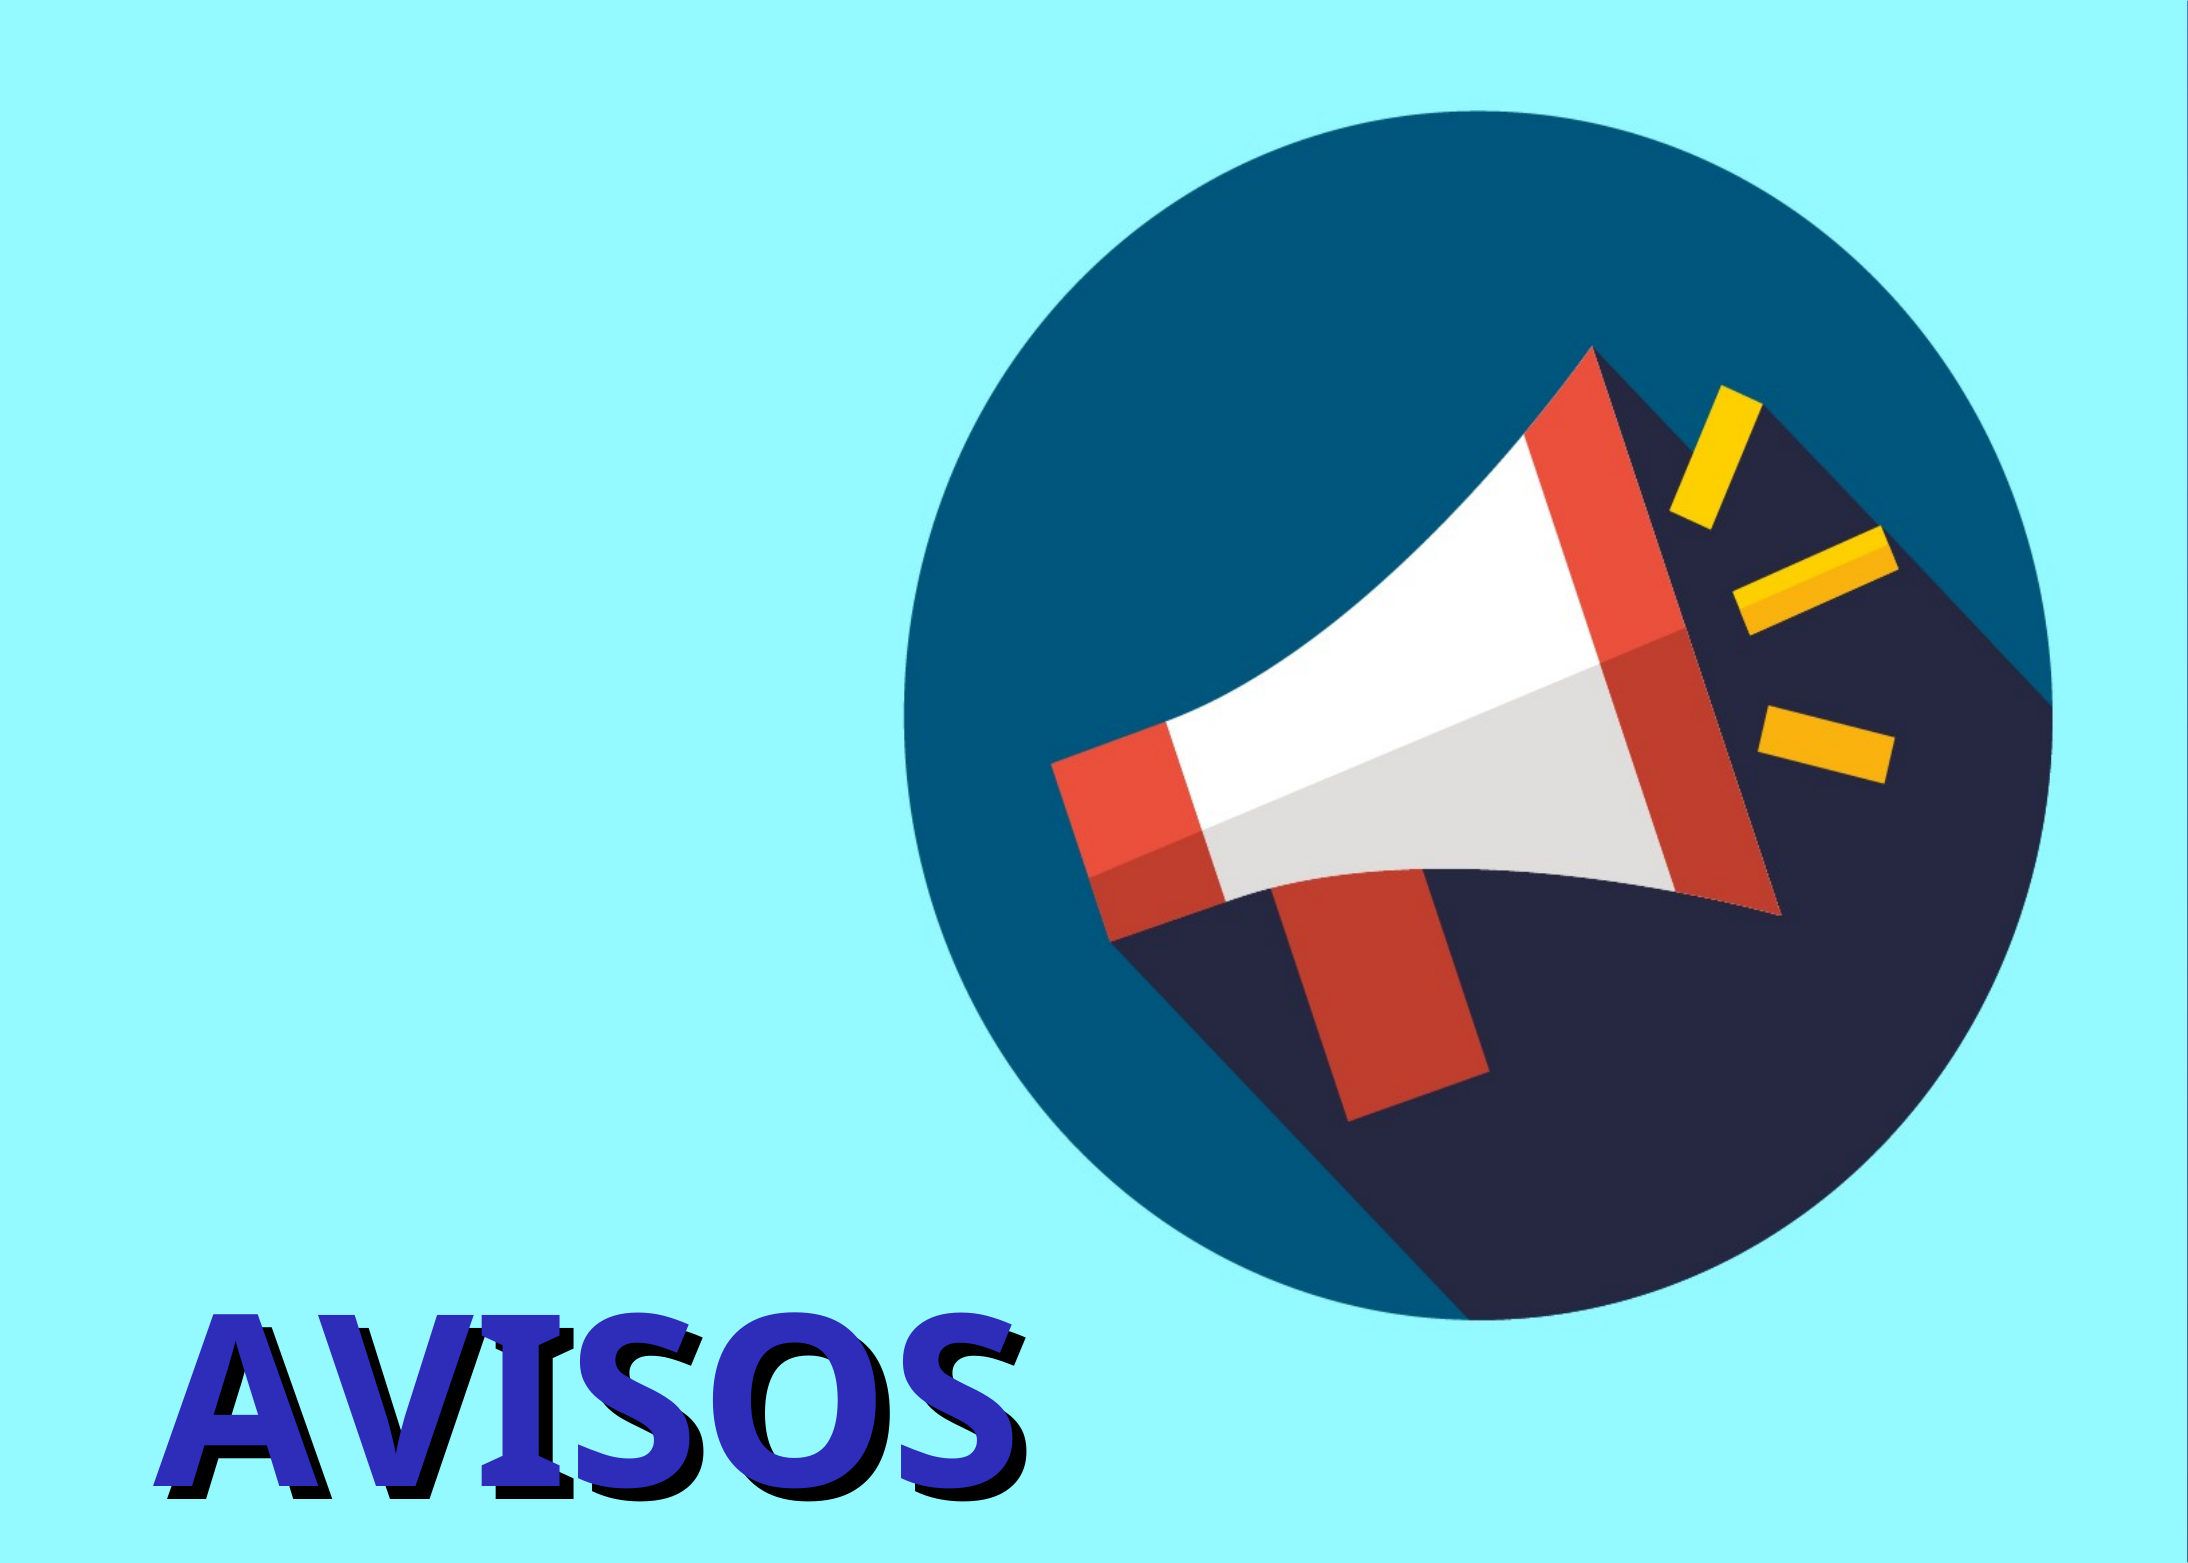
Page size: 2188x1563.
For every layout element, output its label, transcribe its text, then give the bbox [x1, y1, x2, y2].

picture [1098, 727, 1108, 733]
picture [0, 0, 2188, 1563]
text_box AVISOS [0, 1236, 1630, 1545]
